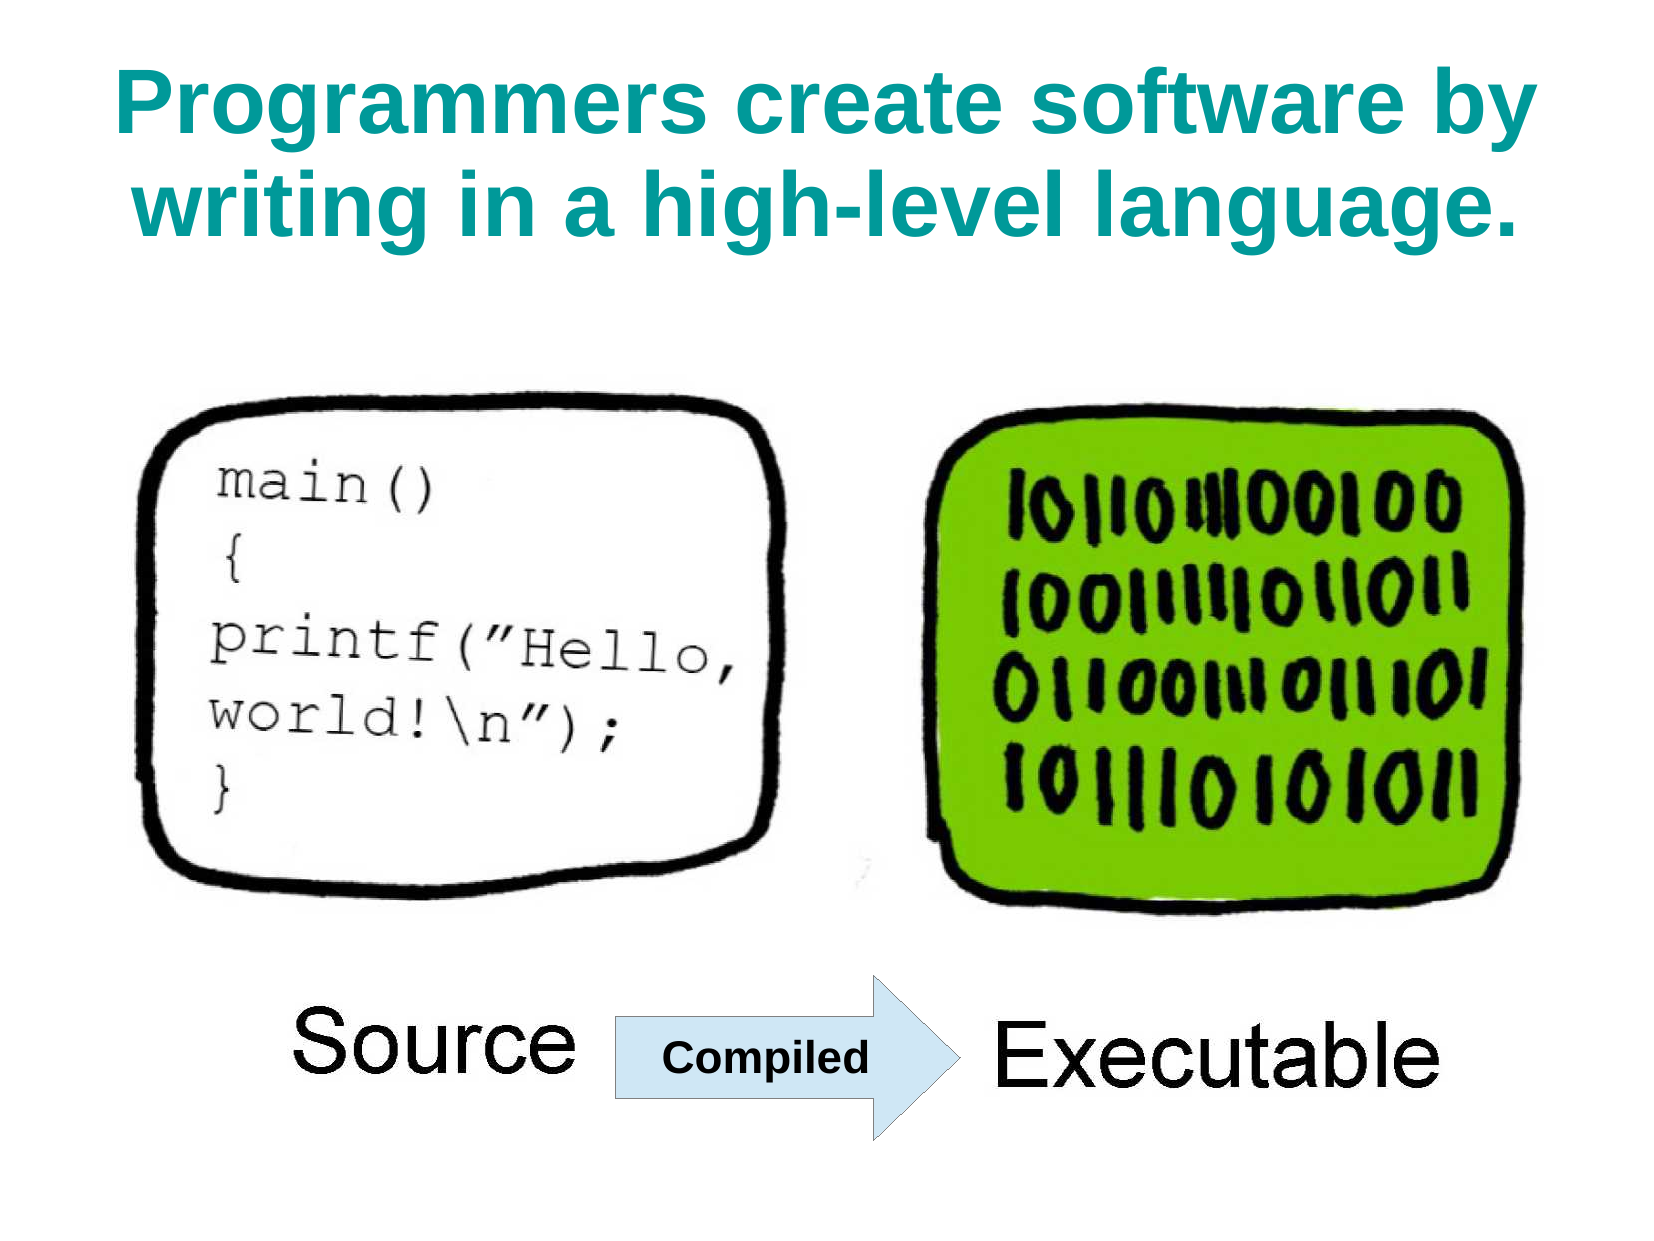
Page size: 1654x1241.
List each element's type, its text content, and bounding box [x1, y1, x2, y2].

picture [71, 344, 1583, 1110]
text_box Compiled [615, 975, 961, 1141]
title Programmers create software by writing in a high-level language. [82, 39, 1571, 266]
